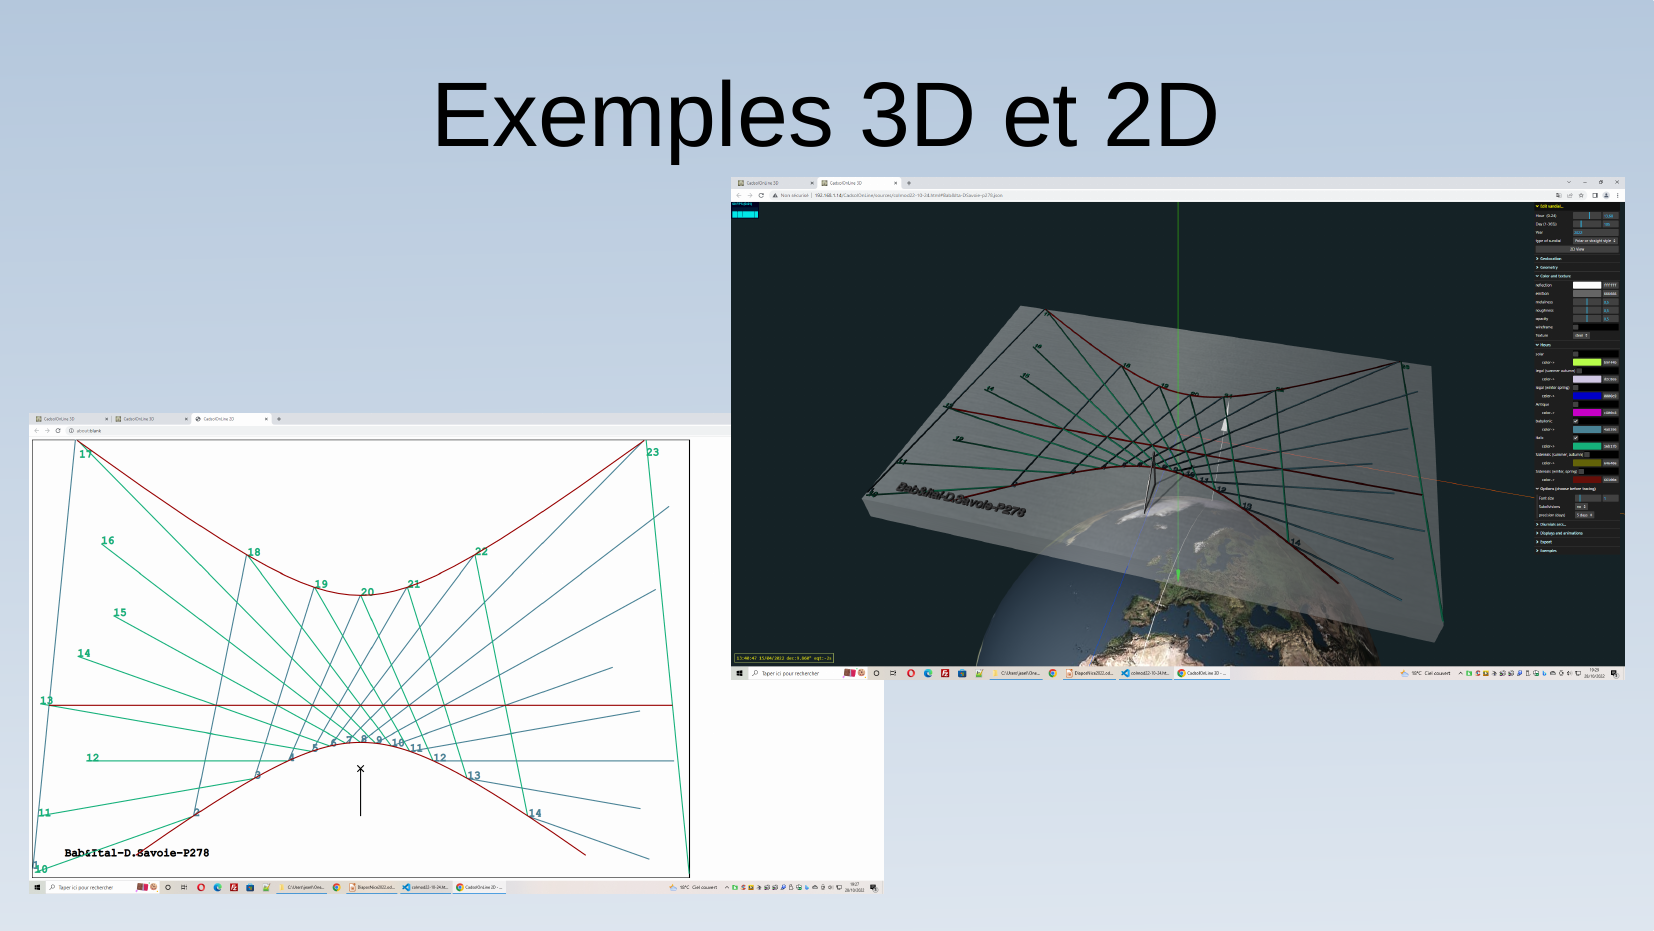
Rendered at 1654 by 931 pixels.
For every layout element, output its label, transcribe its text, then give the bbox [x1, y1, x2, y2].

title Exemples 3D et 2D [82, 37, 1571, 193]
picture [29, 177, 1625, 894]
